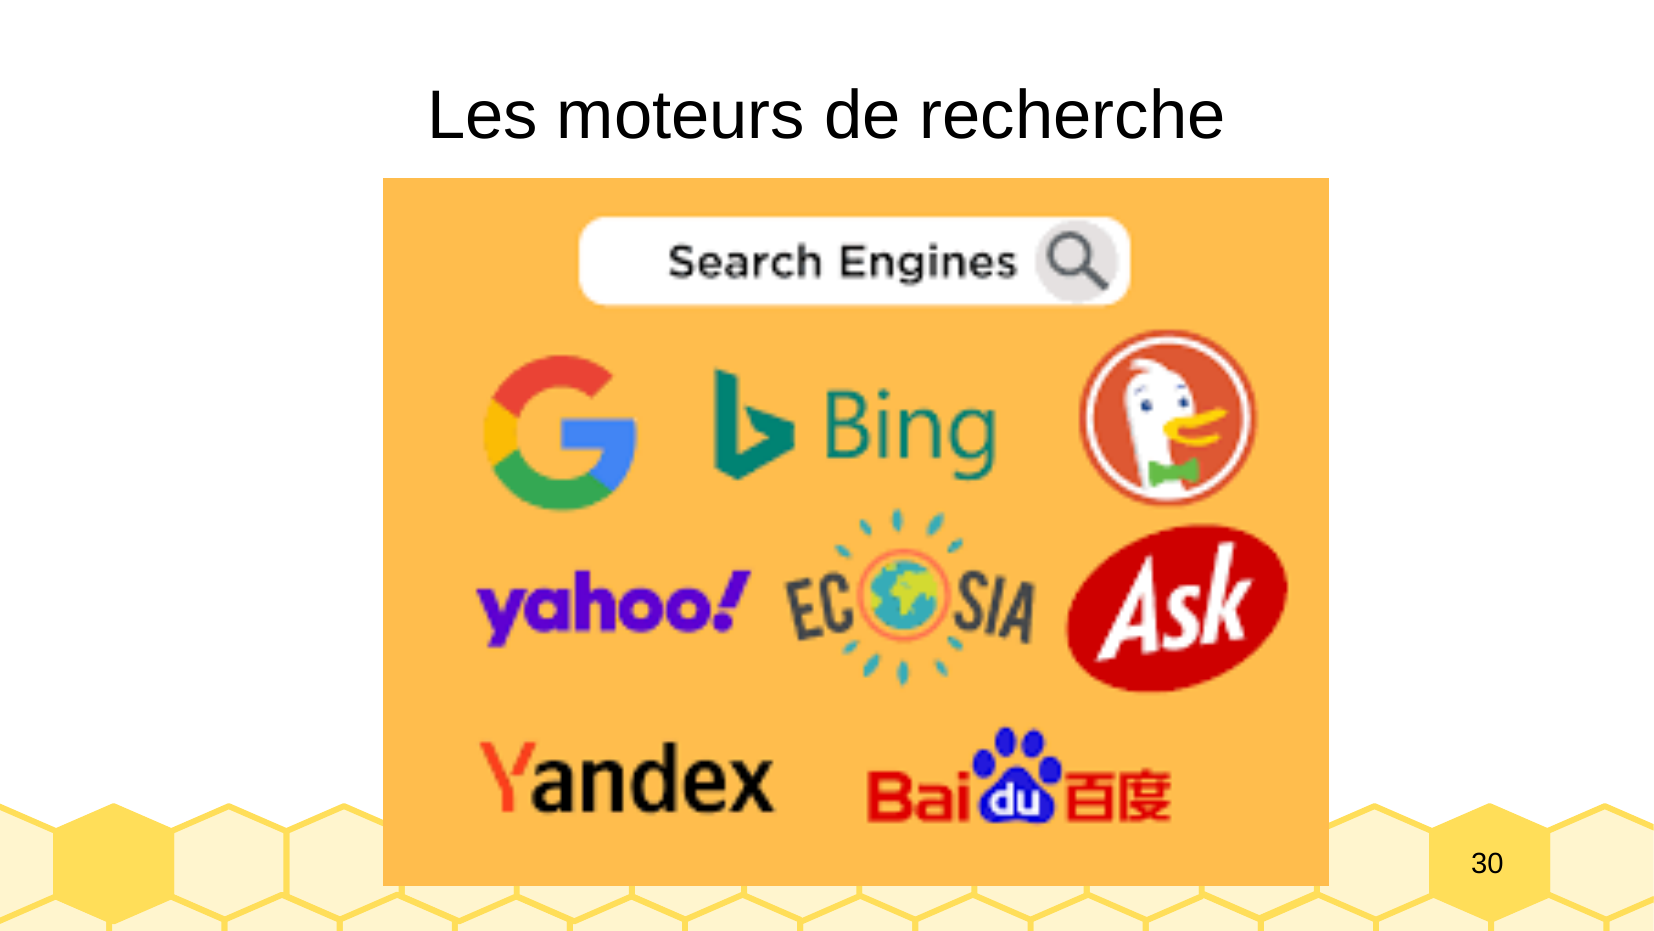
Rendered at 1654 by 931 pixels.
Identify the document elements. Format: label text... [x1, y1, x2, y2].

title Les moteurs de recherche [82, 37, 1571, 193]
picture [383, 178, 1329, 886]
